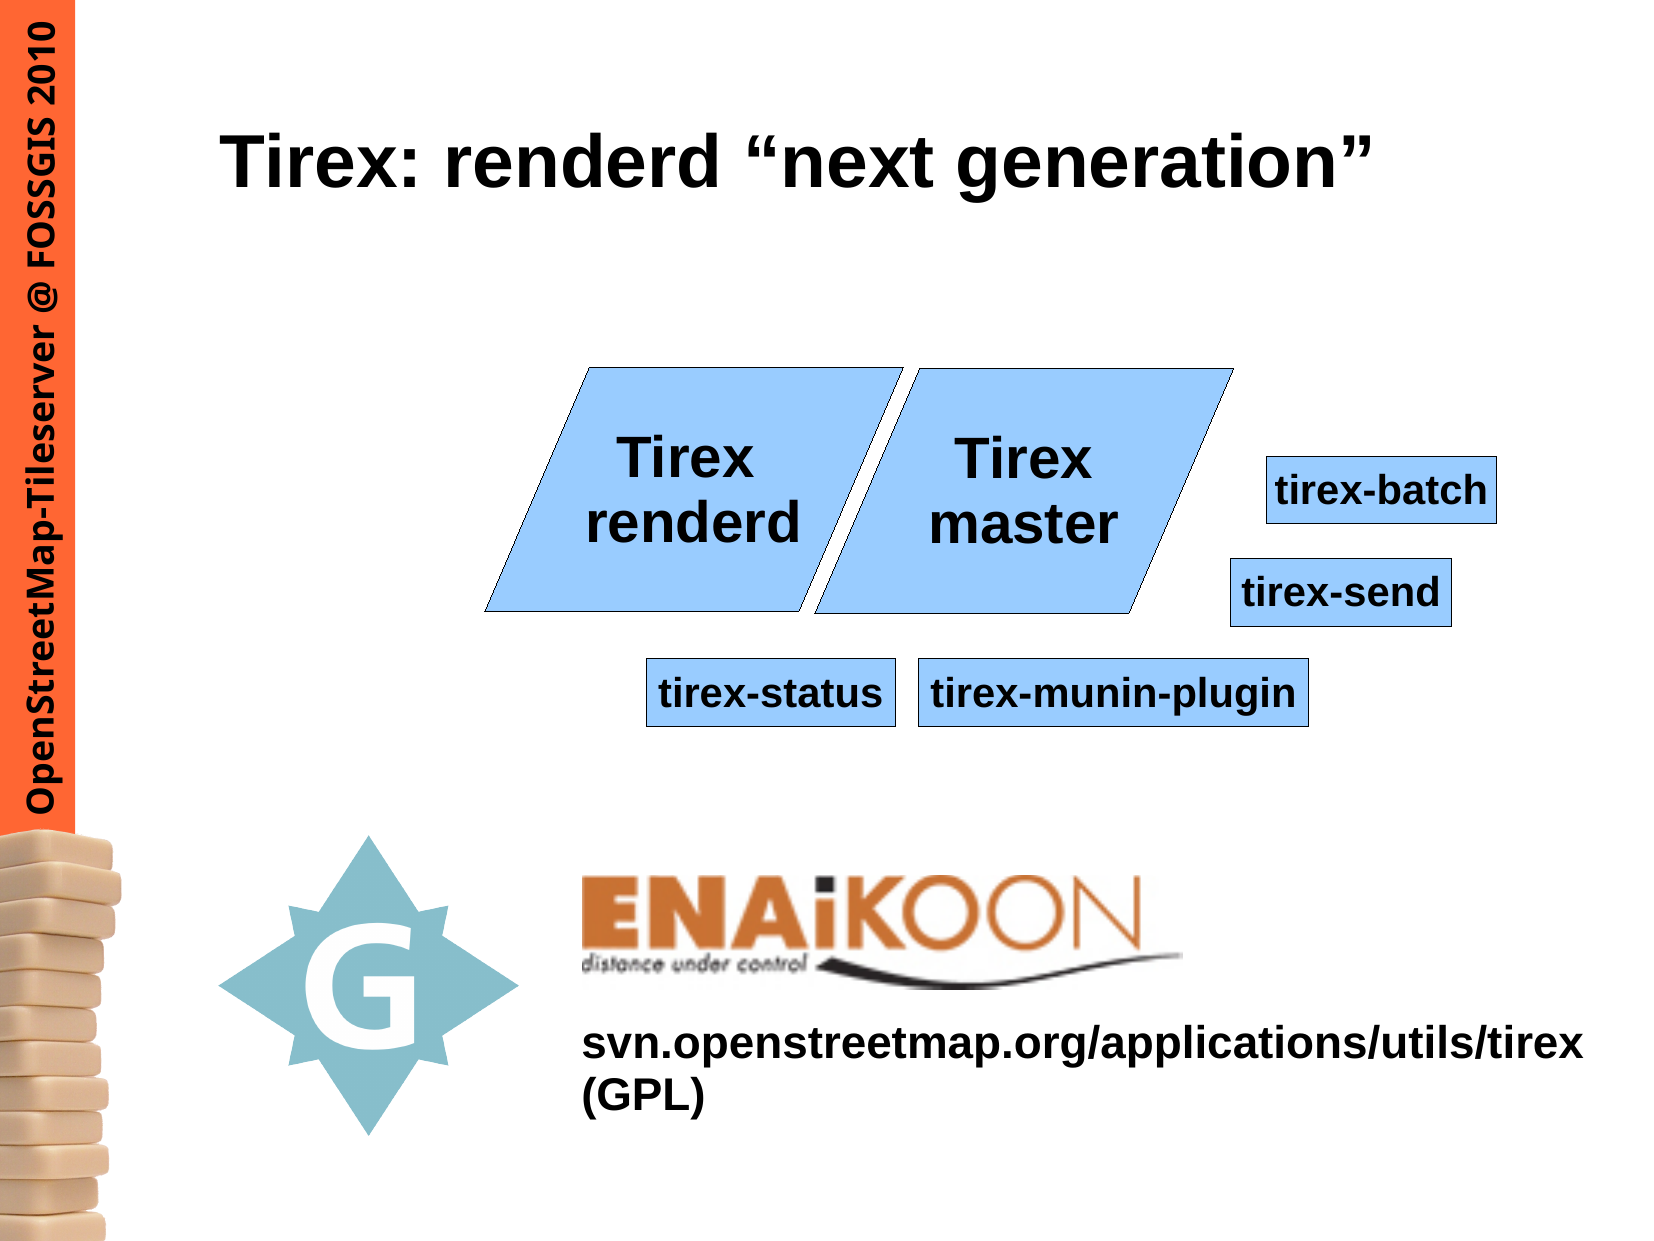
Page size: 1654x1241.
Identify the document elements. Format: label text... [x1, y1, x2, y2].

picture [218, 835, 519, 1136]
picture [0, 816, 133, 1241]
text_box Tirex renderd [484, 367, 904, 612]
text_box Tirex master [814, 368, 1234, 614]
text_box tirex-munin-plugin [918, 658, 1309, 727]
text_box Tirex: renderd “next generation” [205, 112, 1546, 212]
text_box tirex-batch [1266, 456, 1497, 524]
text_box tirex-status [646, 658, 896, 727]
text_box tirex-send [1230, 558, 1452, 627]
picture [582, 875, 1183, 990]
text_box svn.openstreetmap.org/applications/utils/tirex (GPL) [566, 1009, 1600, 1128]
